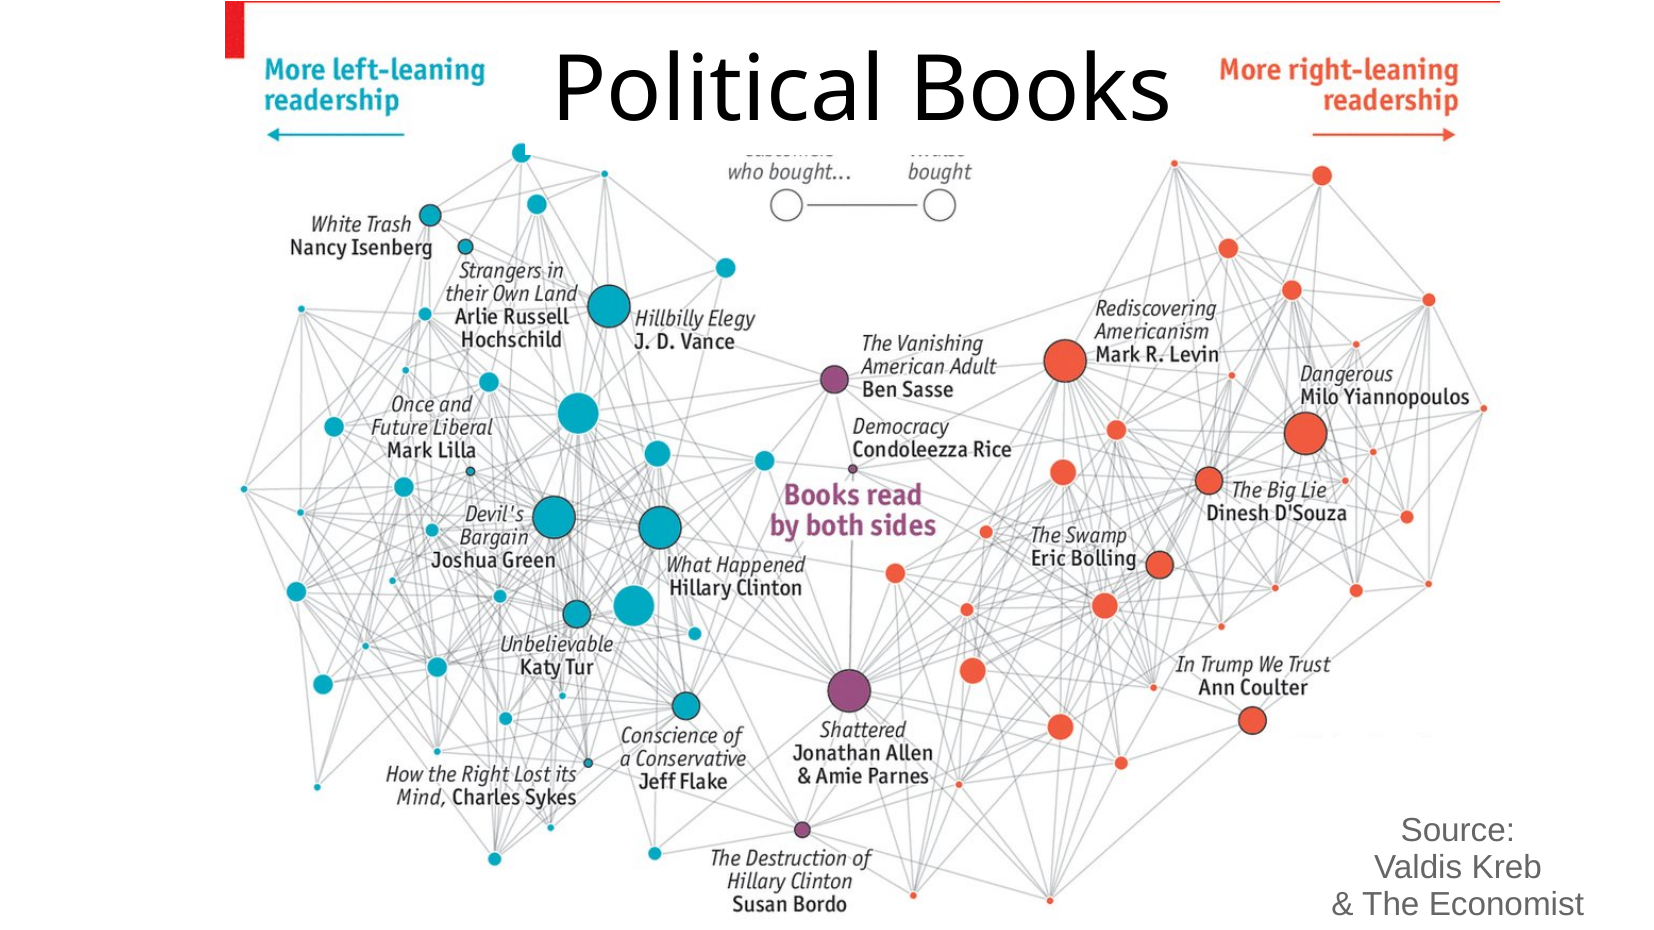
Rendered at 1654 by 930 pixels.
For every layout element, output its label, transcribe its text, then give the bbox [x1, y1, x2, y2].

picture [225, 1, 1501, 930]
text_box Political Books [525, 15, 1201, 133]
text_box Source: Valdis Kreb & The Economist [1263, 737, 1653, 930]
